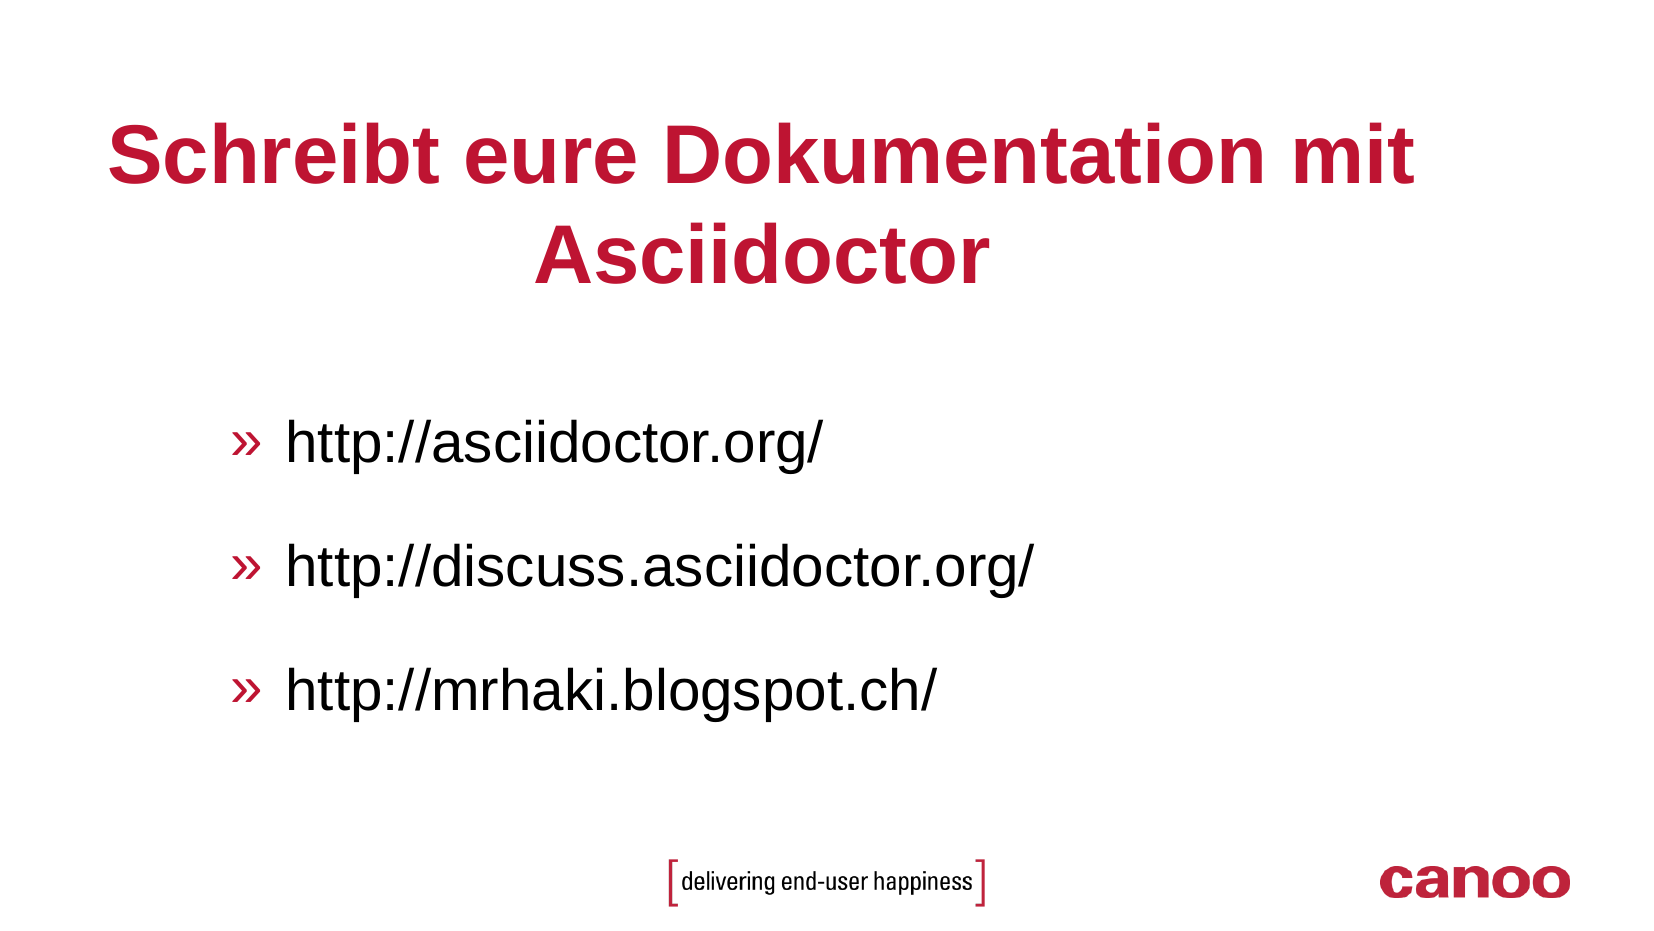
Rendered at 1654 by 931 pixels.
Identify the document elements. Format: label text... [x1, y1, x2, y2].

list http://asciidoctor.org/ http://discuss.asciidoctor.org/ http://mrhaki.blogspot.ch/ [214, 396, 1291, 751]
title Schreibt eure Dokumentation mit Asciidoctor [92, 92, 1608, 308]
picture [662, 855, 991, 910]
picture [1380, 866, 1570, 898]
